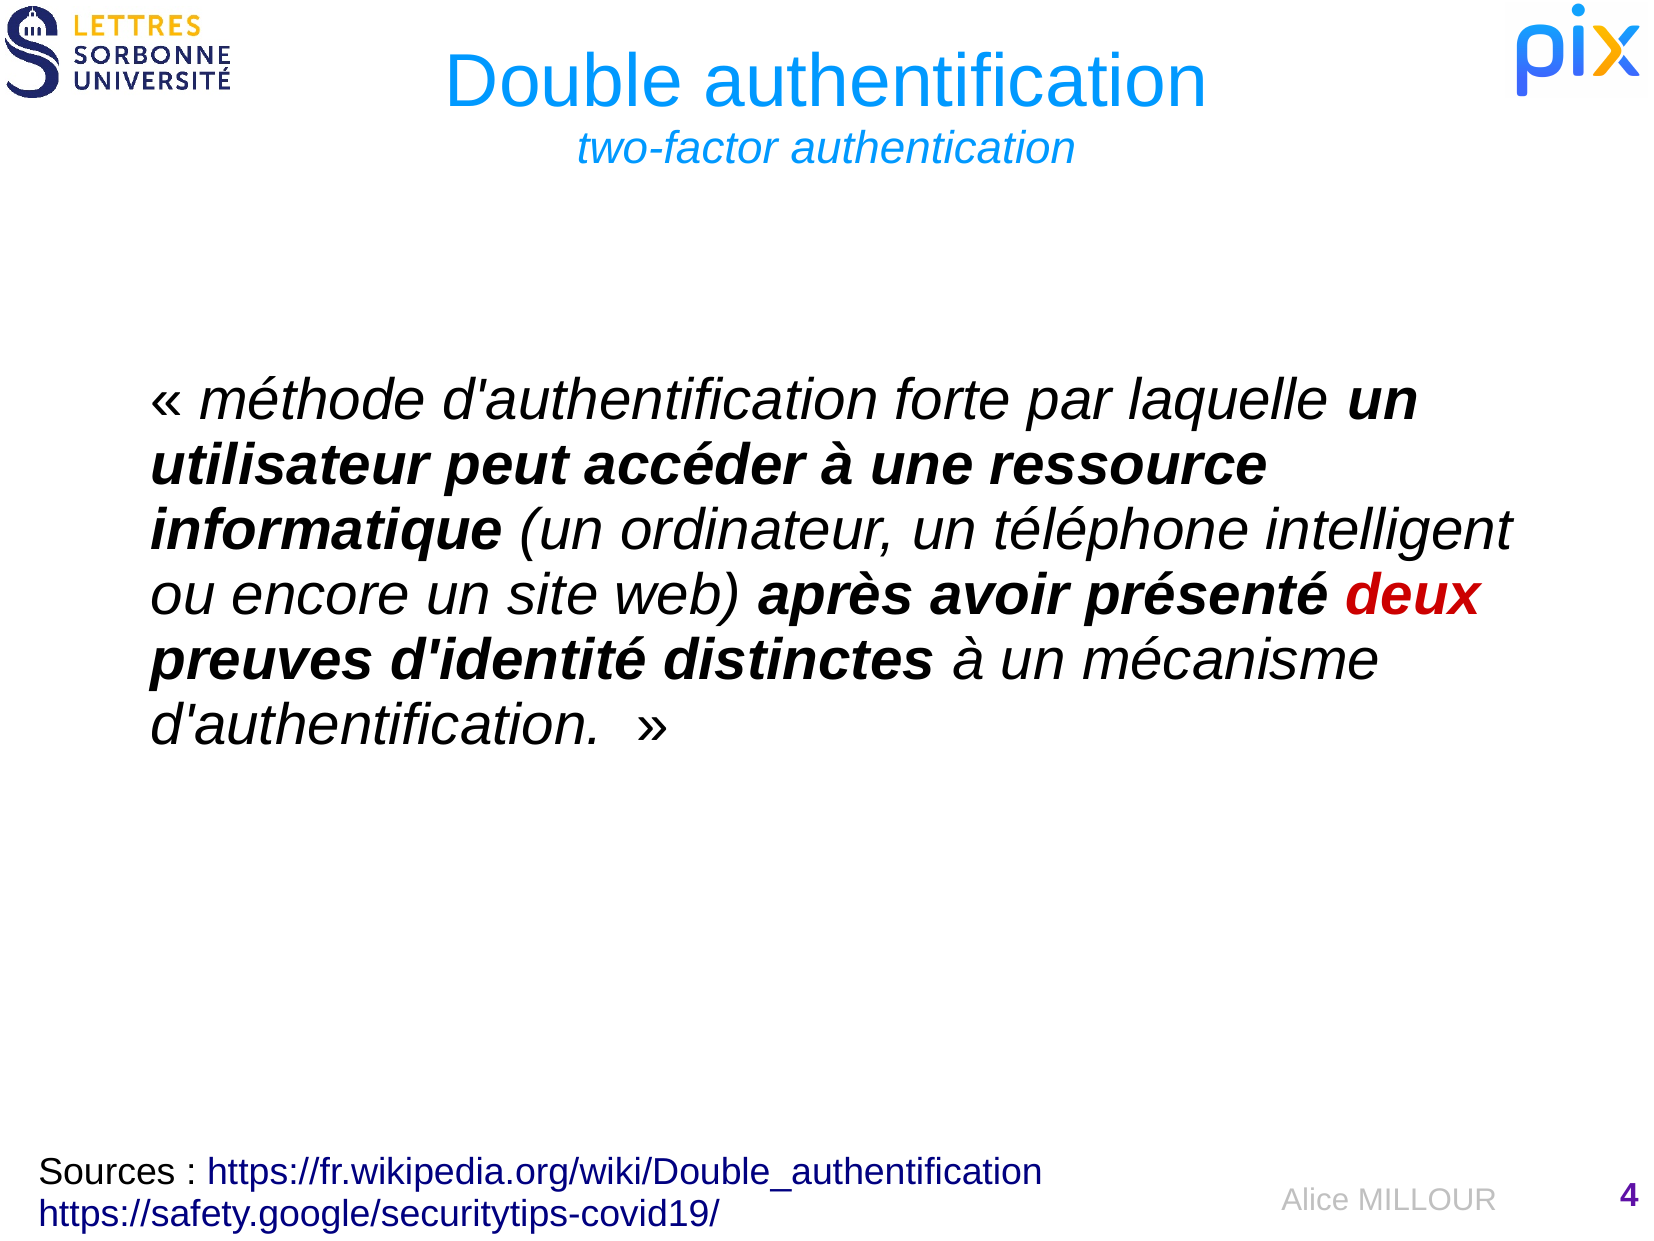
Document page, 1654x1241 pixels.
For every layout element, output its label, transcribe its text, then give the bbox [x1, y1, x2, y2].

title Double authentification two-factor authentication [82, 2, 1571, 210]
list « méthode d'authentification forte par laquelle un utilisateur peut accéder à une ressource informatique (un ordinateur, un téléphone intelligent ou encore un site web) après avoir présenté deux preuves d'identité distinctes à un mécanisme d'authentification. » [79, 366, 1568, 783]
picture [5, 6, 82, 98]
text_box Sources : https://fr.wikipedia.org/wiki/Double_authentification https://safety.google/securitytips-covid19/ [23, 1142, 1400, 1241]
picture [1571, 2, 1648, 98]
